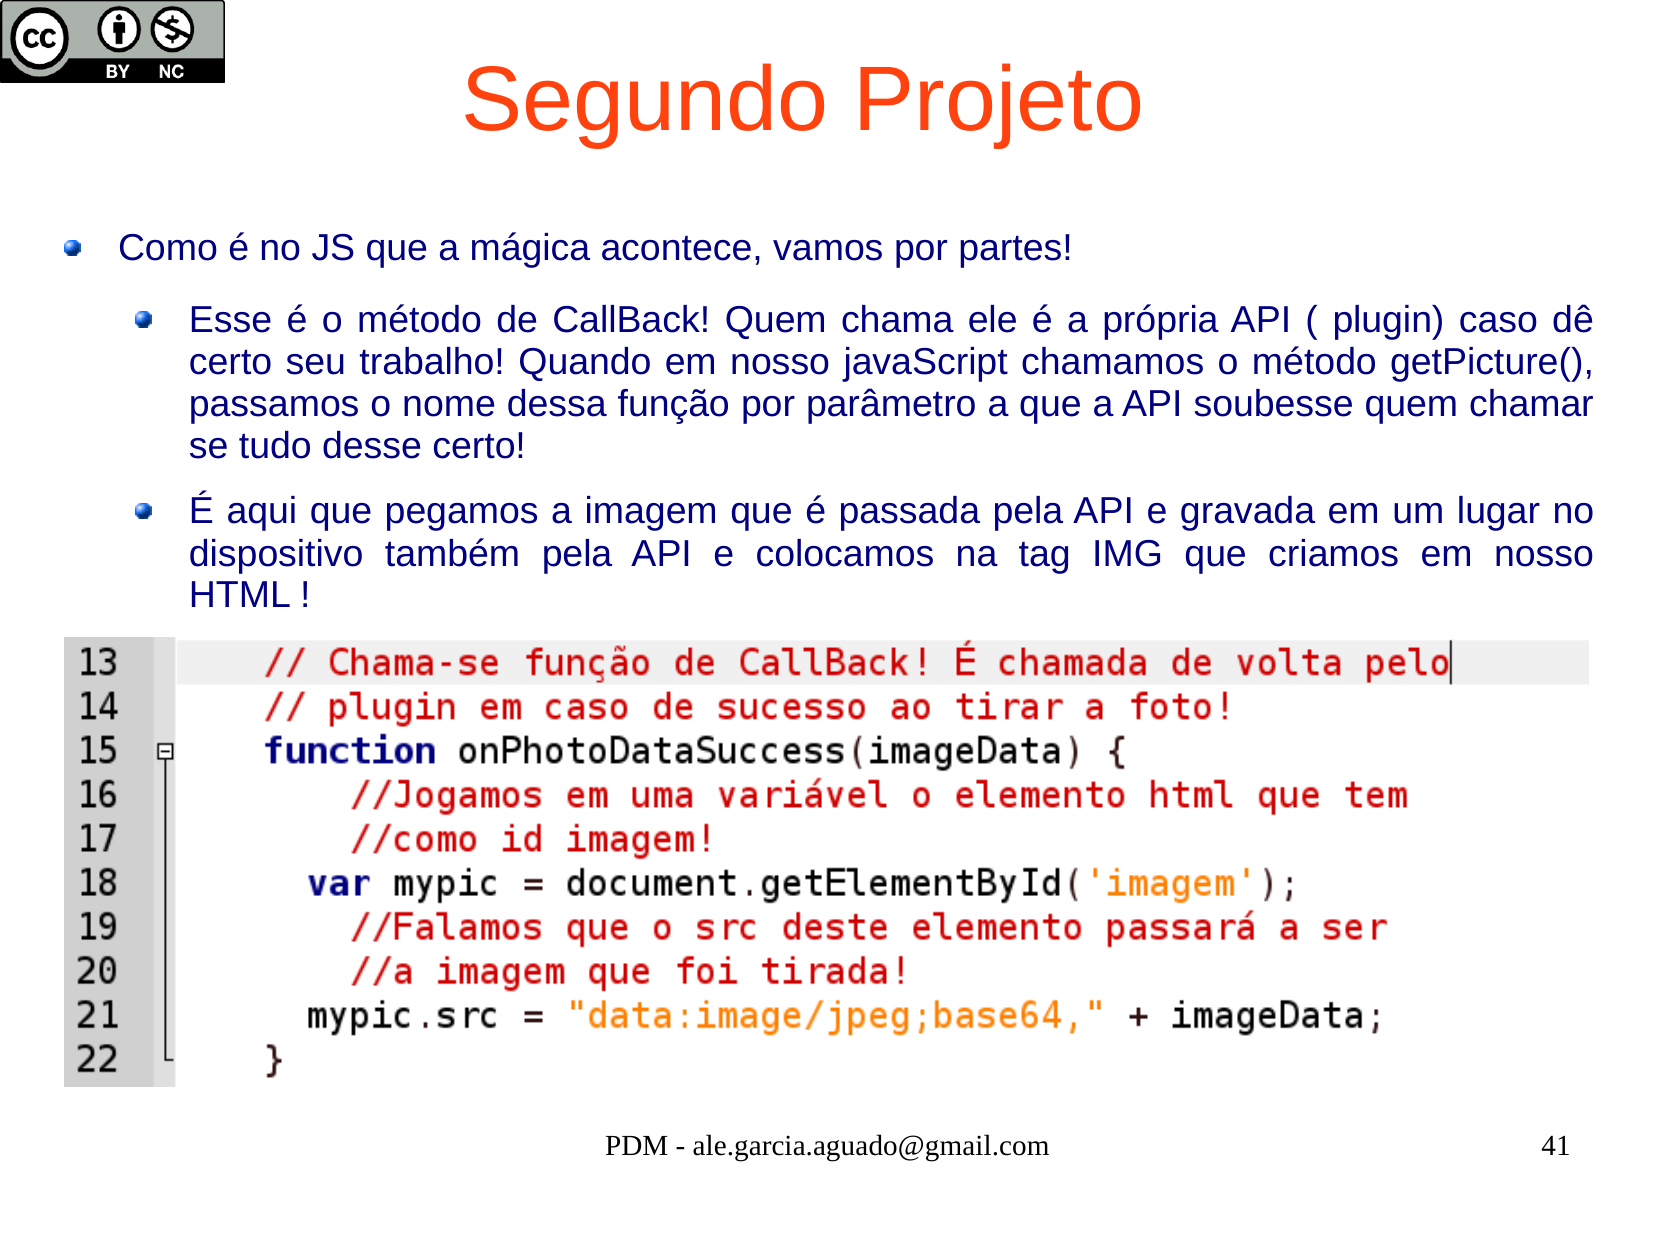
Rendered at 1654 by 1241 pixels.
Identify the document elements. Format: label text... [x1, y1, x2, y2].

list Como é no JS que a mágica acontece, vamos por partes! Esse é o método de CallBack! Quem chama ele é a própria API ( plugin) caso dê certo seu trabalho! Quando em nosso javaScript chamamos o método getPicture(), passamos o nome dessa função por parâmetro a que a API soubesse quem chamar se tudo desse certo! É aqui que pegamos a imagem que é passada pela API e gravada em um lugar no dispositivo também pela API e colocamos na tag IMG que criamos em nosso HTML ! [47, 226, 1595, 445]
title Segundo Projeto [59, 31, 1548, 166]
picture [64, 637, 1589, 1087]
picture [0, 0, 225, 83]
list [47, 445, 1595, 1241]
